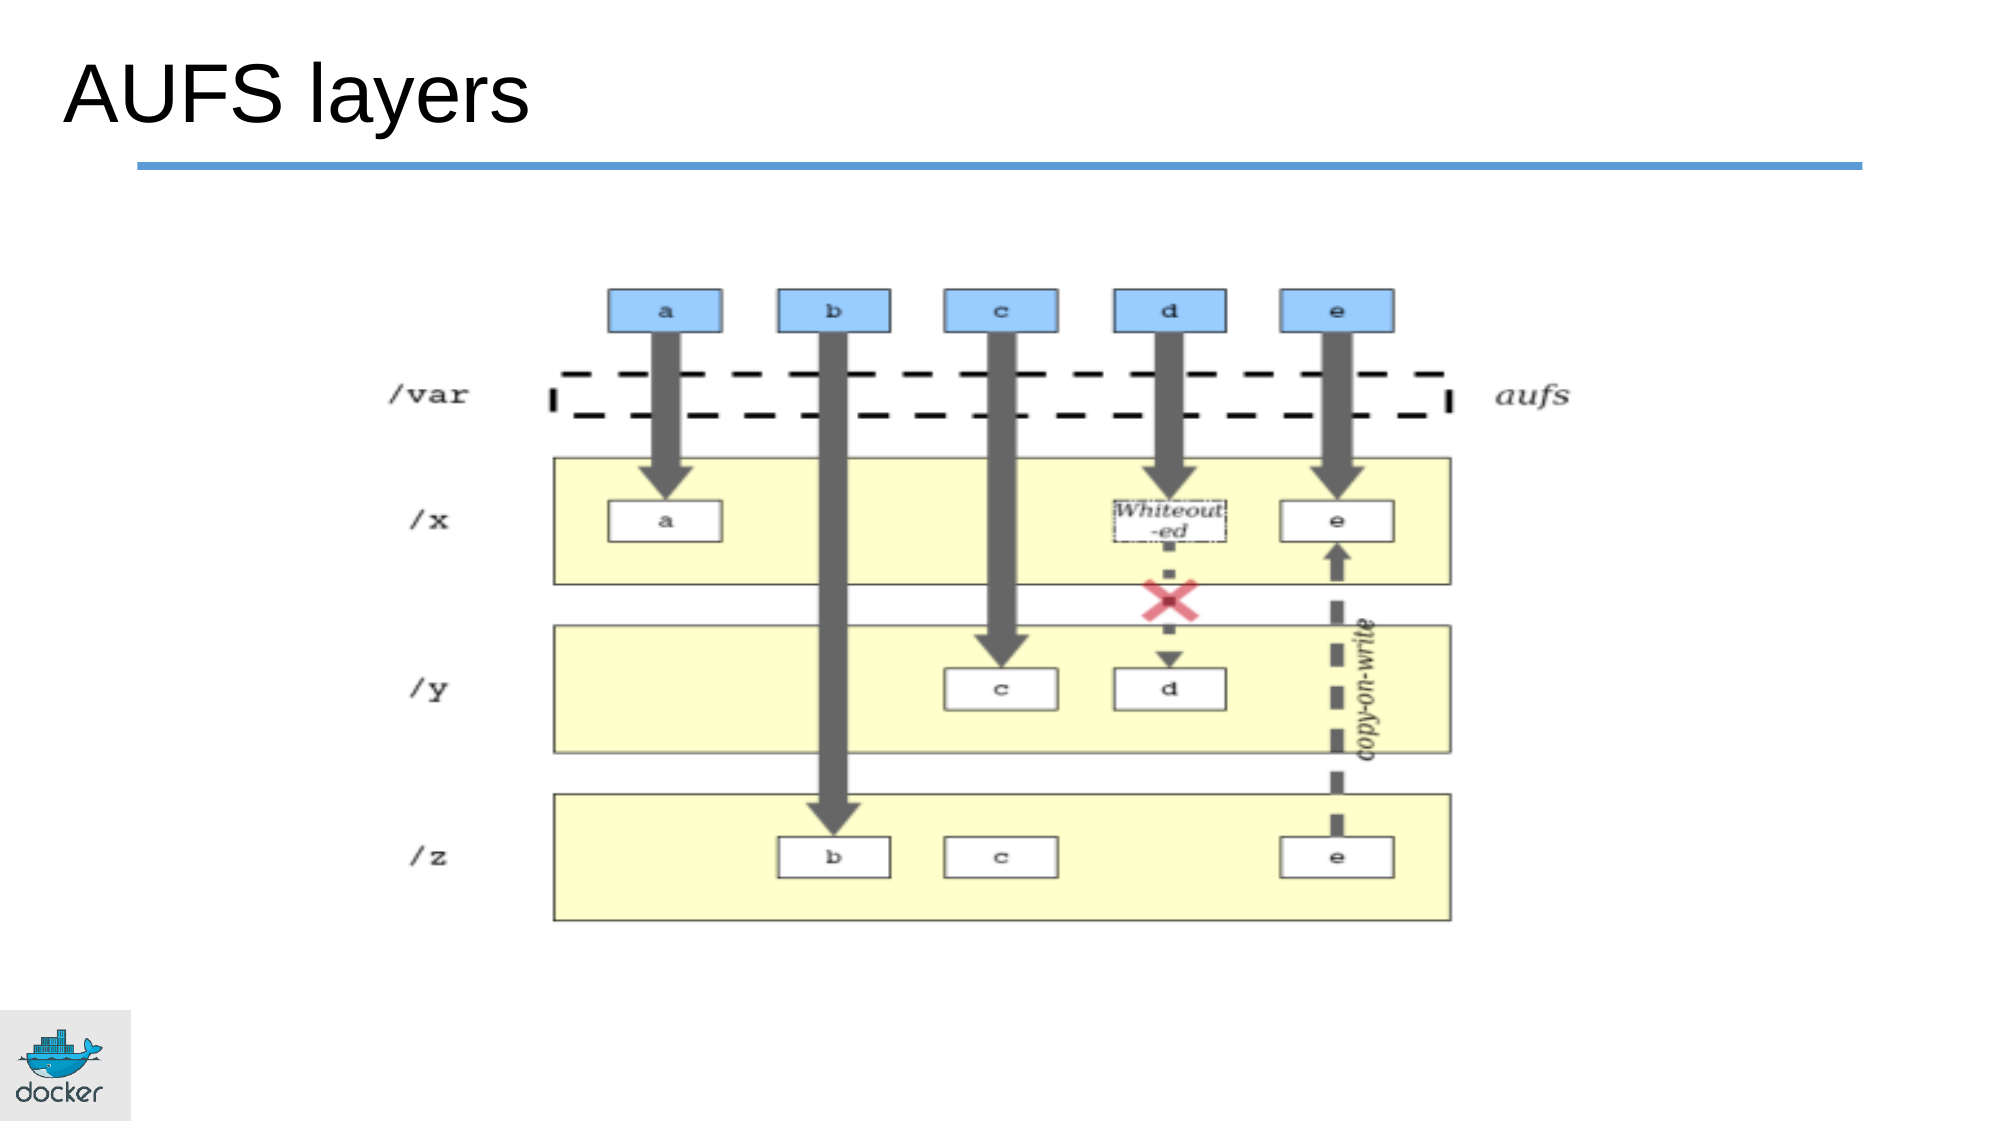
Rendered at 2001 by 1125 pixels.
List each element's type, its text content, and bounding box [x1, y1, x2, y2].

picture [0, 1010, 131, 1121]
text_box AUFS layers [49, 31, 712, 147]
picture [360, 252, 1600, 951]
